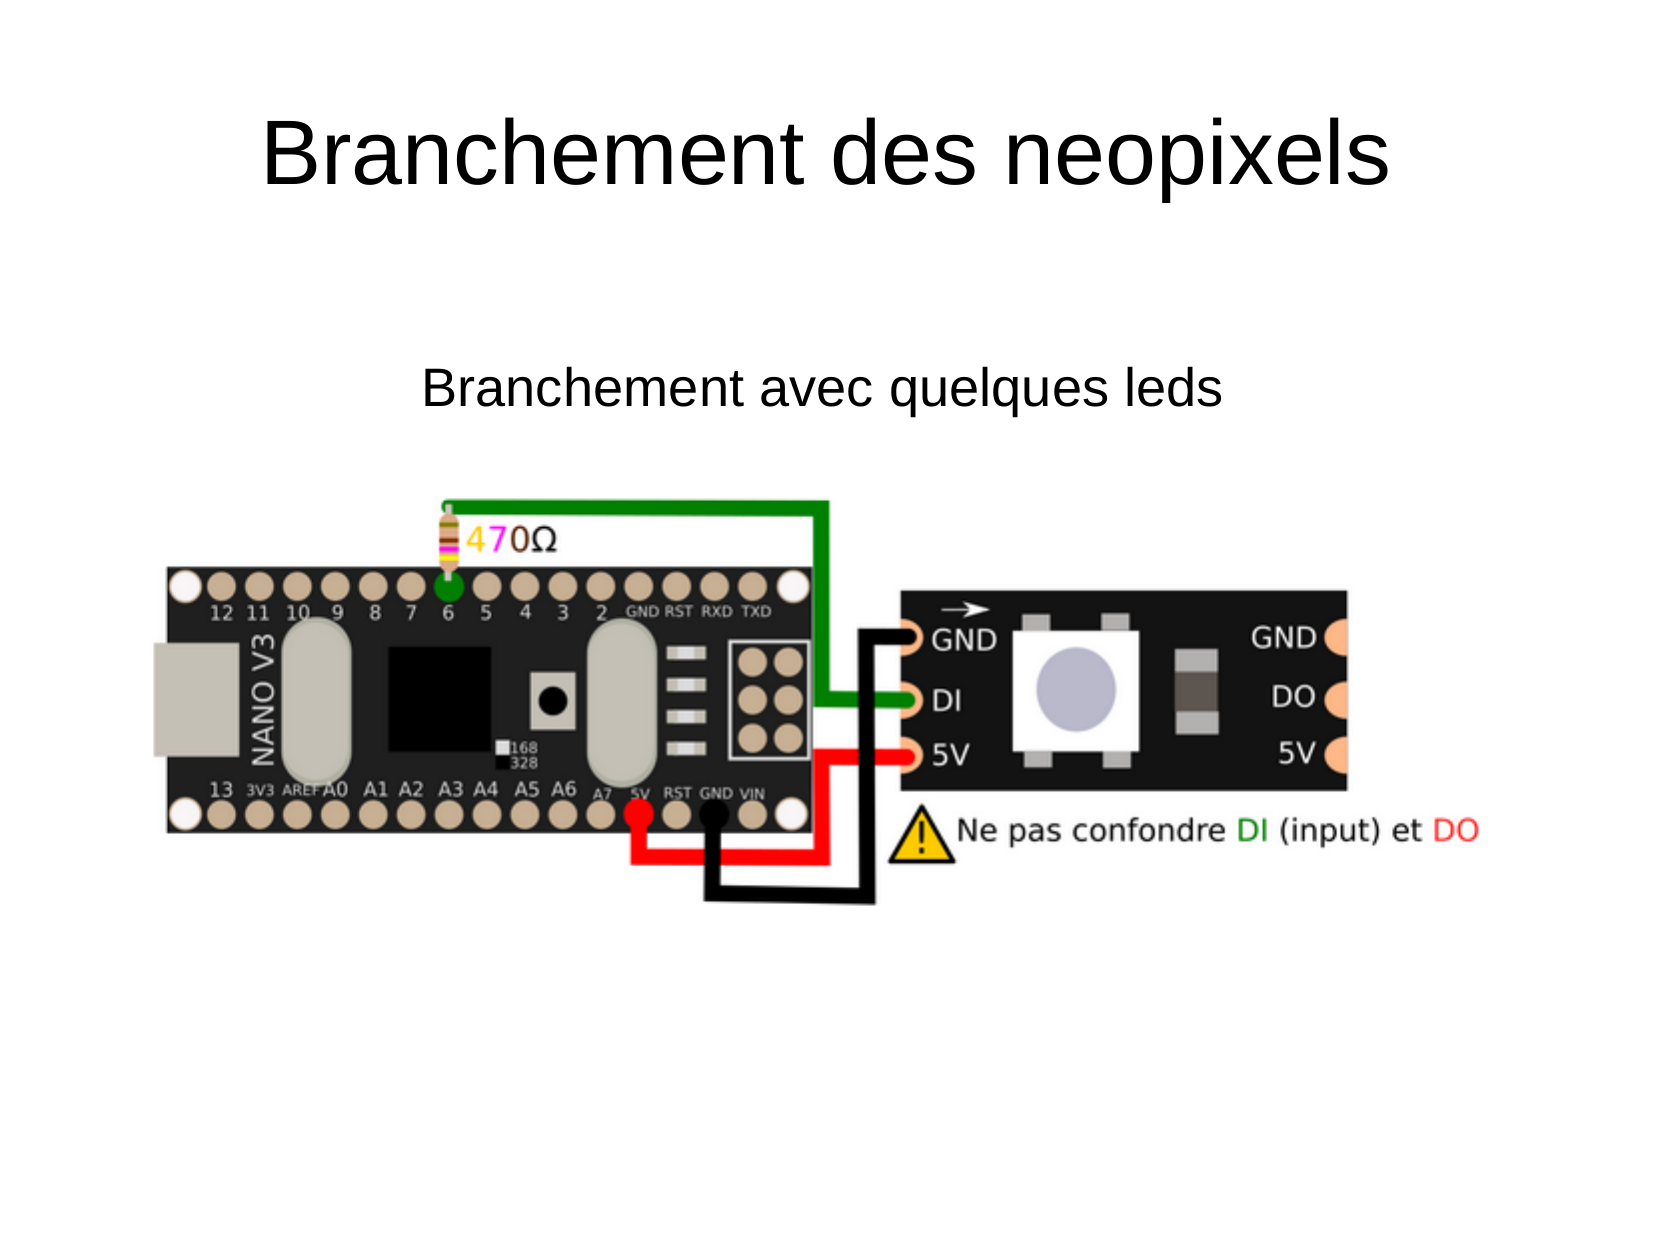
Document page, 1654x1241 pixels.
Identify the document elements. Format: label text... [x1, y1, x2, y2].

picture [118, 487, 1535, 922]
title Branchement des neopixels [82, 49, 1571, 257]
text_box Branchement avec quelques leds [406, 349, 1241, 426]
